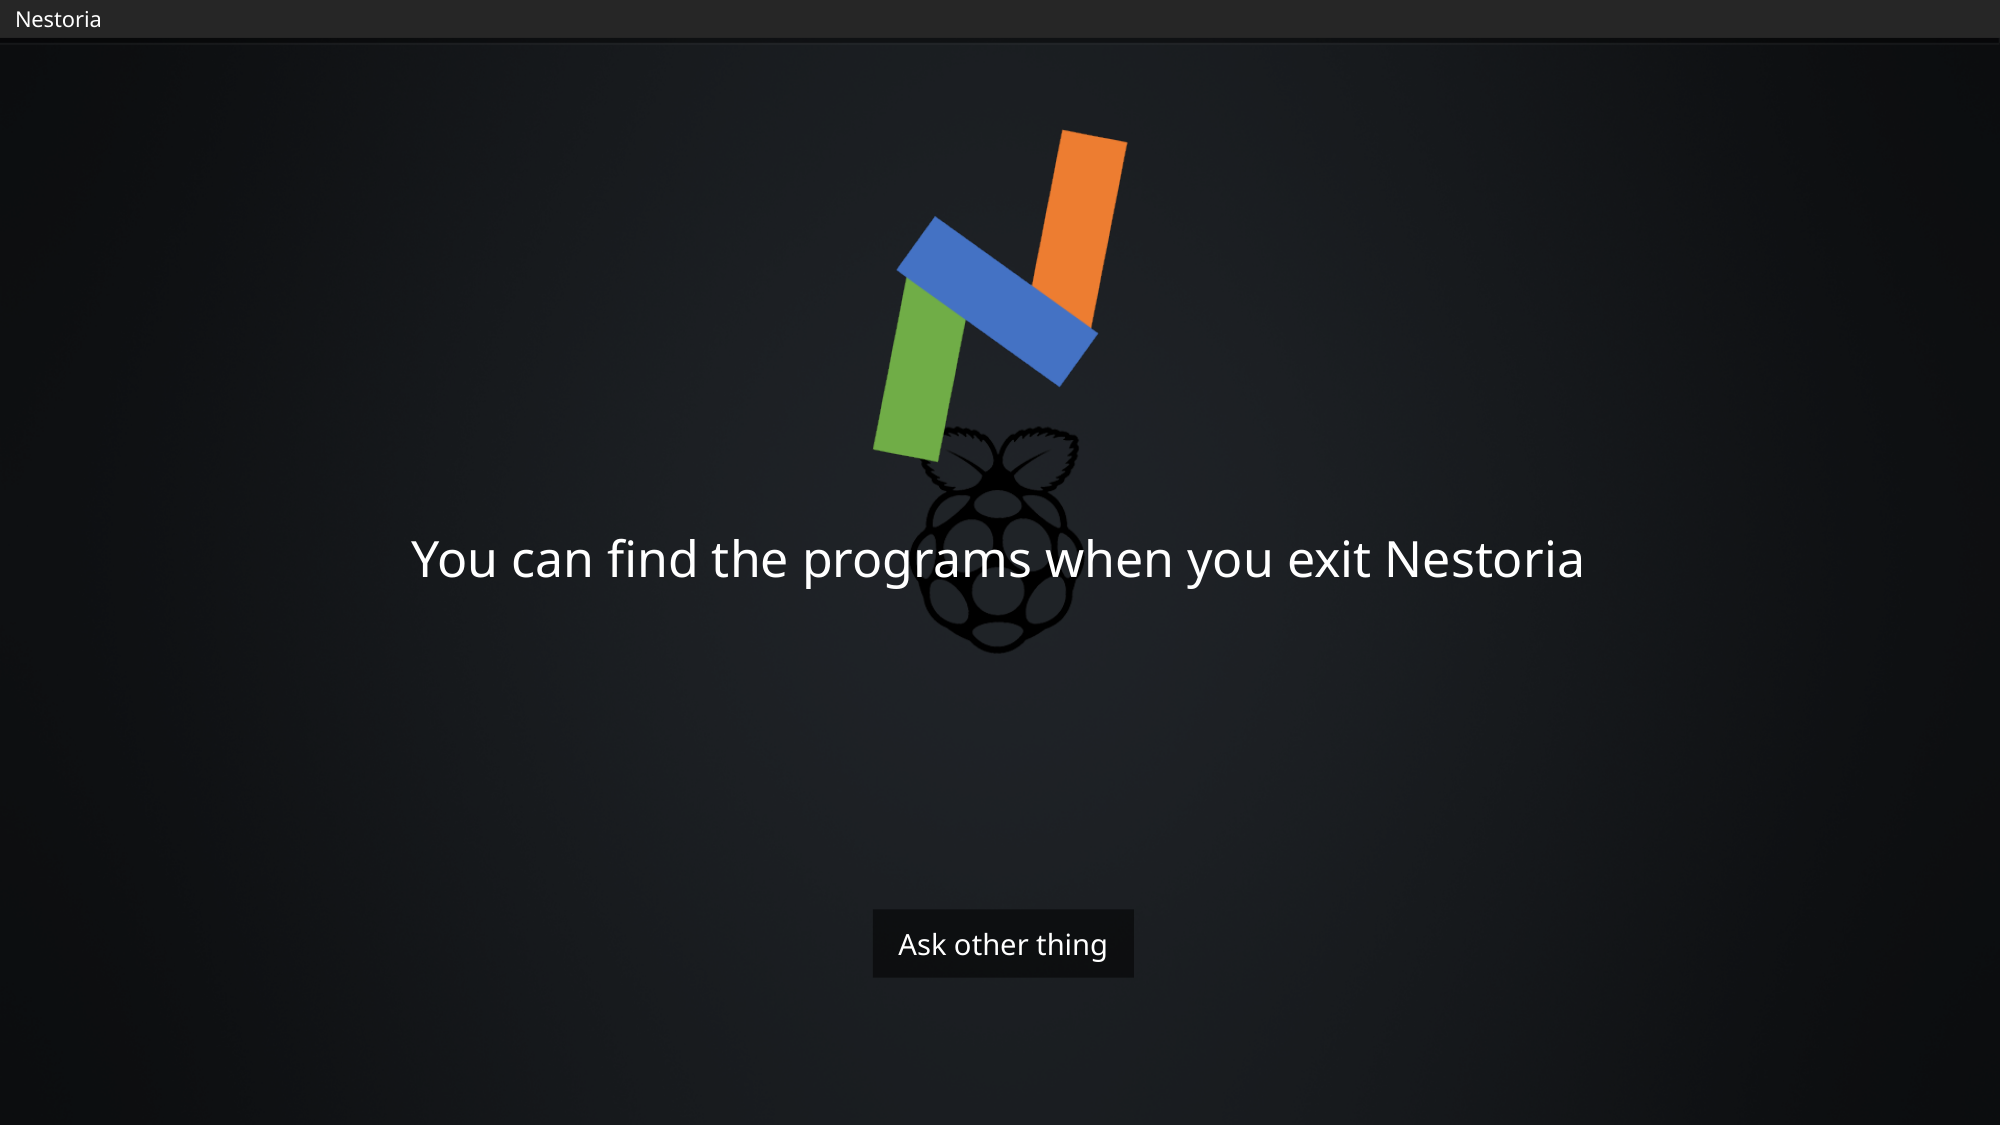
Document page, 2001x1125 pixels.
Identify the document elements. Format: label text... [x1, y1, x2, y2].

text_box Nestoria [0, 0, 119, 41]
text_box You can find the programs when you exit Nestoria [396, 519, 1654, 655]
picture [872, 129, 1128, 463]
text_box [0, 0, 2000, 1125]
text_box Ask other thing [873, 909, 1134, 978]
